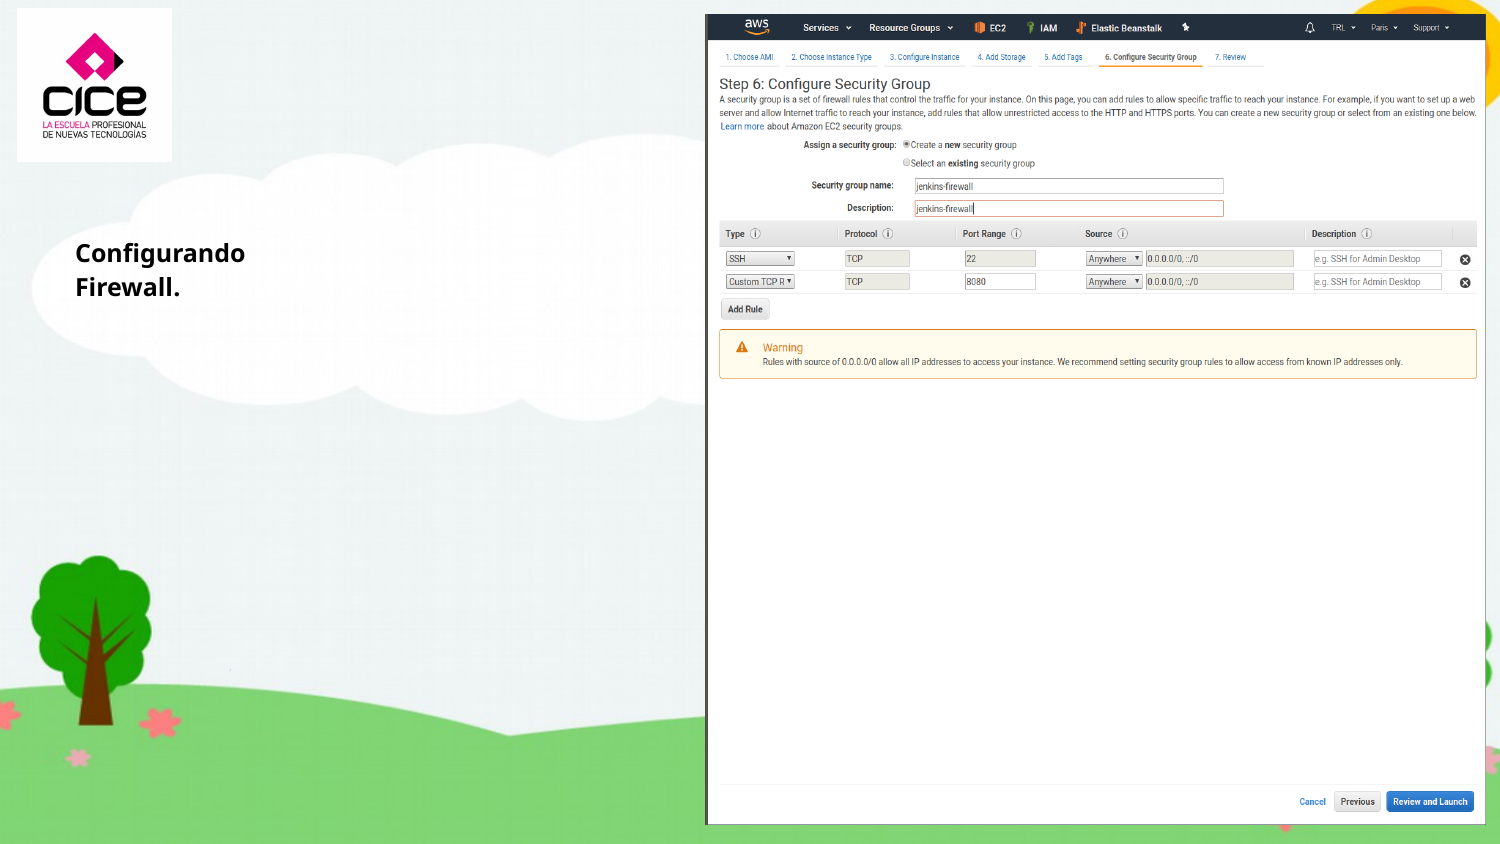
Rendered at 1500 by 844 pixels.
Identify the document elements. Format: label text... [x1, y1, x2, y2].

picture [0, 0, 1500, 844]
title Configurando Firewall. [75, 240, 331, 301]
